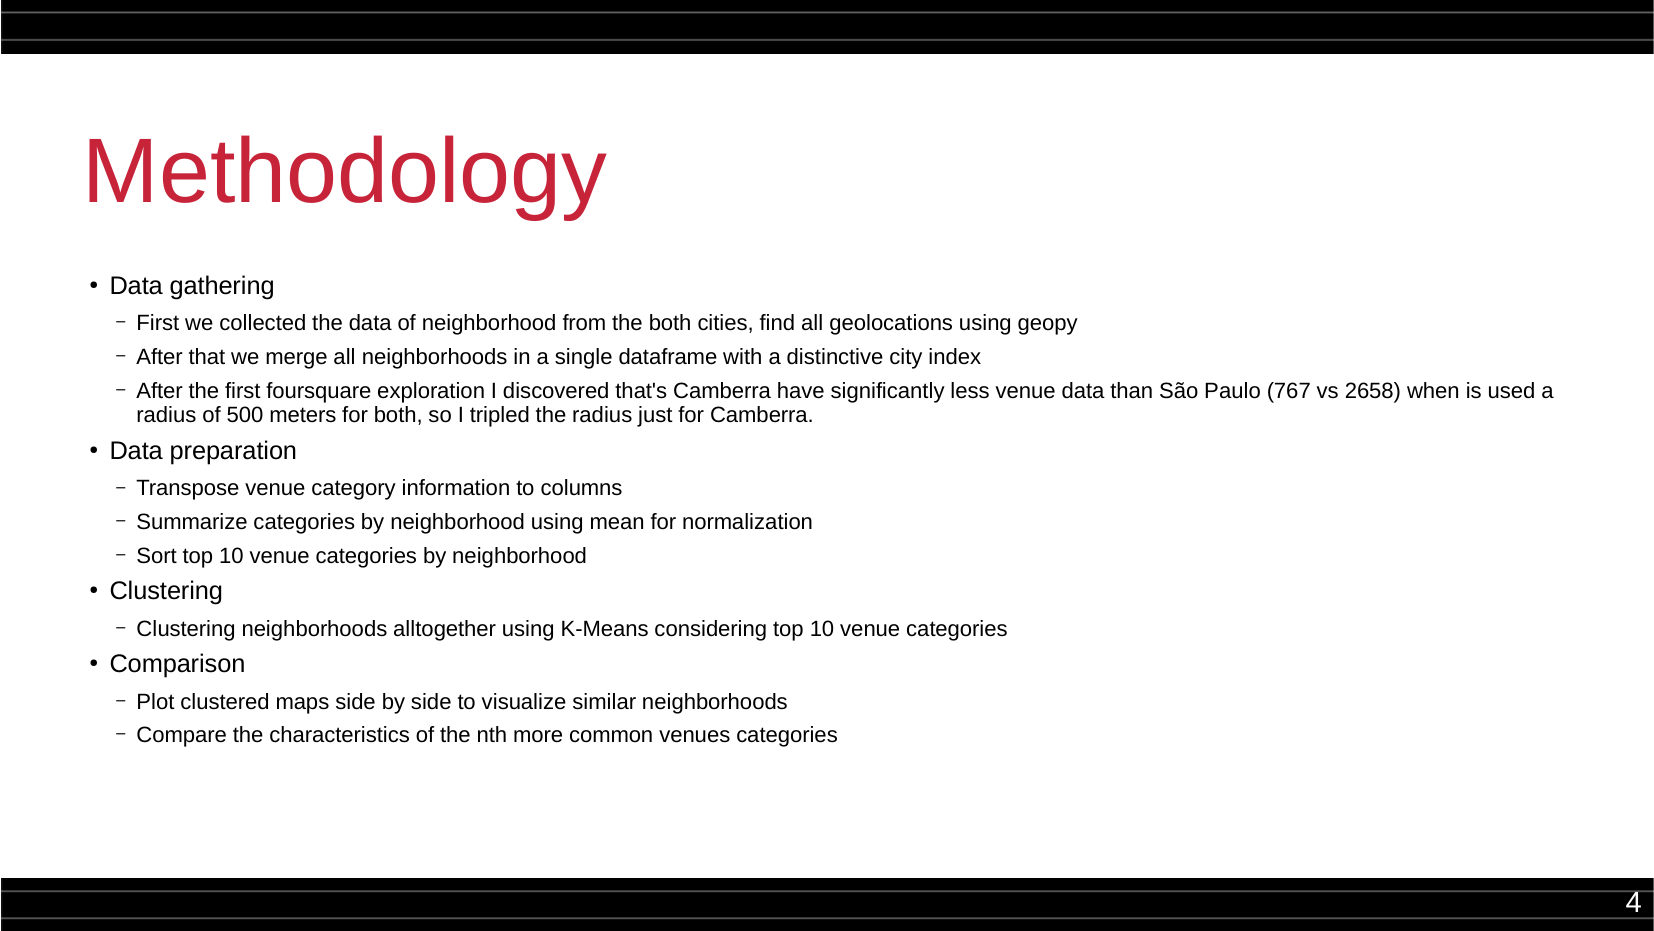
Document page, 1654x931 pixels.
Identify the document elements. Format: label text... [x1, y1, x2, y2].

list Data gathering First we collected the data of neighborhood from the both cities, find all geolocations using geopy After that we merge all neighborhoods in a single dataframe with a distinctive city index After the first foursquare exploration I discovered that's Camberra have significantly less venue data than São Paulo (767 vs 2658) when is used a radius of 500 meters for both, so I tripled the radius just for Camberra. Data preparation Transpose venue category information to columns Summarize categories by neighborhood using mean for normalization Sort top 10 venue categories by neighborhood Clustering Clustering neighborhoods alltogether using K-Means considering top 10 venue categories Comparison Plot clustered maps side by side to visualize similar neighborhoods Compare the characteristics of the nth more common venues categories [82, 271, 1571, 758]
picture [1, 0, 1654, 54]
picture [1, 878, 1654, 931]
title Methodology [82, 92, 1571, 249]
